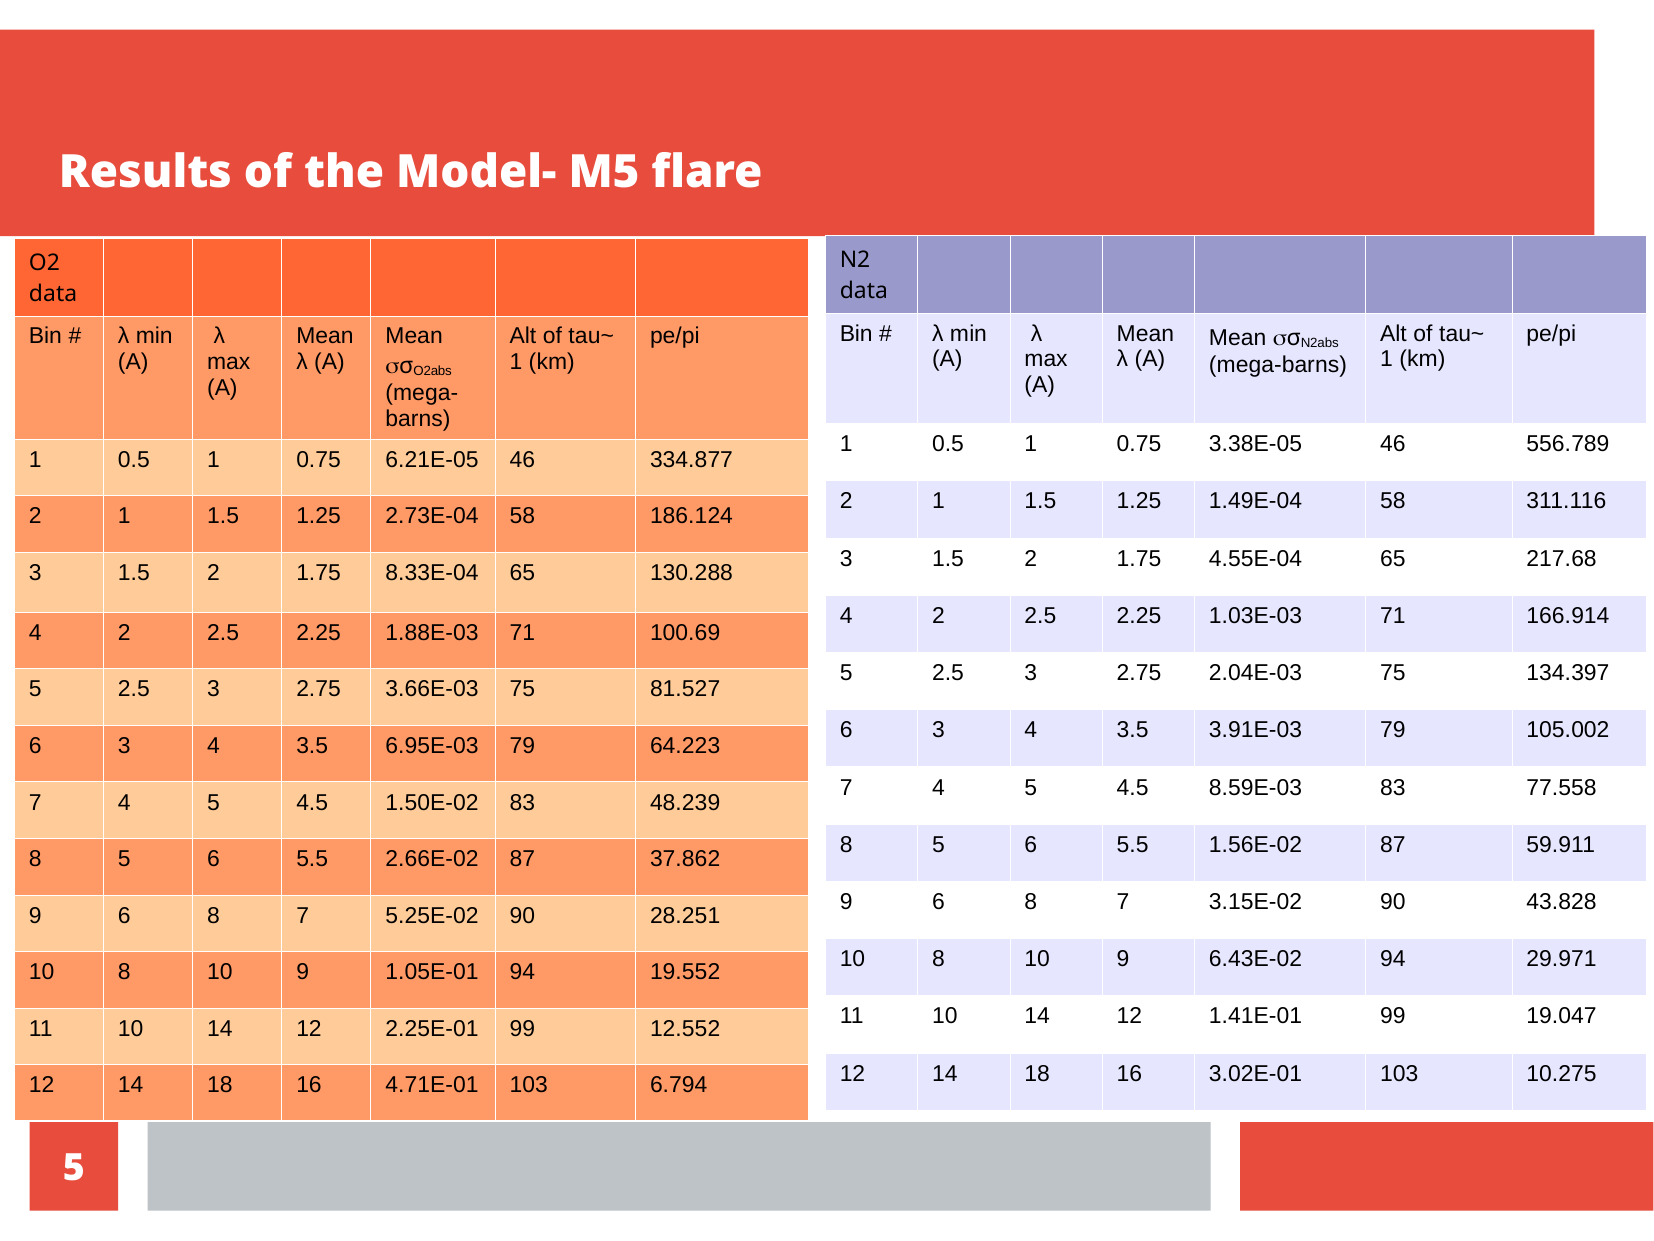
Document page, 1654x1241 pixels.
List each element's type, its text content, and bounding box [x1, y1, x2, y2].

table_cell 103 [496, 1065, 635, 1120]
table_cell 8 [1011, 882, 1102, 938]
table_cell 1.25 [1103, 481, 1194, 538]
table_cell 10 [918, 996, 1010, 1053]
table_cell pe/pi [636, 317, 808, 439]
table_cell 5 [826, 653, 917, 709]
table_cell 3 [918, 710, 1010, 766]
table_cell 3.38E-05 [1195, 424, 1365, 480]
table_cell 12 [1103, 996, 1194, 1053]
table_cell 4 [918, 767, 1010, 824]
table_cell 2 [918, 596, 1010, 652]
table_cell 2 [104, 613, 192, 668]
table_cell 79 [496, 726, 635, 781]
table_cell 1.05E-01 [371, 952, 495, 1008]
table_cell 94 [496, 952, 635, 1008]
table_cell 12.552 [636, 1009, 808, 1064]
table_cell 90 [496, 896, 635, 951]
table_cell 1.03E-03 [1195, 596, 1365, 652]
table_cell 6 [1011, 825, 1102, 881]
table_cell 3.91E-03 [1195, 710, 1365, 766]
table_cell 37.862 [636, 839, 808, 895]
table_cell 5 [15, 669, 103, 725]
table_cell 18 [1011, 1054, 1102, 1110]
table_cell 79 [1366, 710, 1512, 766]
table_cell 1.56E-02 [1195, 825, 1365, 881]
table_cell λ max (A) [1011, 314, 1102, 423]
table_cell 1.75 [1103, 539, 1194, 595]
table_cell 2 [193, 553, 281, 612]
table_cell 19.047 [1513, 996, 1646, 1053]
table_cell 3 [826, 539, 917, 595]
table_cell 2.5 [1011, 596, 1102, 652]
table_cell 14 [104, 1065, 192, 1120]
table_cell 4.71E-01 [371, 1065, 495, 1120]
table_header [1513, 236, 1646, 313]
table_cell 1.5 [918, 539, 1010, 595]
table_cell 11 [826, 996, 917, 1053]
table_header [918, 236, 1010, 313]
table_cell 3.66E-03 [371, 669, 495, 725]
table_cell 3.02E-01 [1195, 1054, 1365, 1110]
table_cell 9 [282, 952, 370, 1008]
table_cell 10 [1011, 939, 1102, 995]
table_cell 12 [282, 1009, 370, 1064]
table_cell 10 [15, 952, 103, 1008]
table_cell 9 [1103, 939, 1194, 995]
table_cell 65 [1366, 539, 1512, 595]
table_cell 5.5 [1103, 825, 1194, 881]
table_cell 4 [826, 596, 917, 652]
table_cell 7 [826, 767, 917, 824]
table_cell 1 [193, 440, 281, 495]
table_header [282, 239, 370, 316]
table_cell 5.25E-02 [371, 896, 495, 951]
table_cell Mean σN2abs (mega-barns) [1195, 314, 1365, 423]
table_cell 99 [496, 1009, 635, 1064]
table_cell 0.5 [104, 440, 192, 495]
table_cell 58 [1366, 481, 1512, 538]
table_cell 3 [193, 669, 281, 725]
table_cell 2.75 [1103, 653, 1194, 709]
table_cell 12 [15, 1065, 103, 1120]
table_cell Alt of tau~ 1 (km) [1366, 314, 1512, 423]
table_cell 6.794 [636, 1065, 808, 1120]
table_cell 3.5 [1103, 710, 1194, 766]
table_cell 1.41E-01 [1195, 996, 1365, 1053]
table_cell 2.66E-02 [371, 839, 495, 895]
table_cell 5 [193, 782, 281, 838]
table_cell 105.002 [1513, 710, 1646, 766]
table_cell 8 [193, 896, 281, 951]
table_cell 10.275 [1513, 1054, 1646, 1110]
table_cell 81.527 [636, 669, 808, 725]
table_cell 83 [496, 782, 635, 838]
table_cell 134.397 [1513, 653, 1646, 709]
table_cell λ min (A) [104, 317, 192, 439]
table_cell λ max (A) [193, 317, 281, 439]
table_cell 2.25 [282, 613, 370, 668]
table_cell 87 [1366, 825, 1512, 881]
table_cell 83 [1366, 767, 1512, 824]
table_cell λ min (A) [918, 314, 1010, 423]
table_header N2 data [826, 236, 917, 313]
title Results of the Model- M5 flare [59, 59, 1595, 207]
table_cell 6.43E-02 [1195, 939, 1365, 995]
table_cell 6.95E-03 [371, 726, 495, 781]
table_header [496, 239, 635, 316]
table_cell 10 [104, 1009, 192, 1064]
table_cell 1.88E-03 [371, 613, 495, 668]
table_cell 130.288 [636, 553, 808, 612]
table_cell 2 [826, 481, 917, 538]
table_cell 3 [1011, 653, 1102, 709]
table_cell 71 [496, 613, 635, 668]
table_cell Mean λ (A) [282, 317, 370, 439]
table_cell 2.25E-01 [371, 1009, 495, 1064]
table_cell 11 [15, 1009, 103, 1064]
table_cell 64.223 [636, 726, 808, 781]
table_cell 18 [193, 1065, 281, 1120]
table_cell pe/pi [1513, 314, 1646, 423]
table_cell 77.558 [1513, 767, 1646, 824]
table_cell 16 [1103, 1054, 1194, 1110]
table_header [193, 239, 281, 316]
table_cell 166.914 [1513, 596, 1646, 652]
table_cell 103 [1366, 1054, 1512, 1110]
table_header [104, 239, 192, 316]
table_cell Bin # [15, 317, 103, 439]
table_cell 29.971 [1513, 939, 1646, 995]
table_cell Bin # [826, 314, 917, 423]
table_cell 2.5 [193, 613, 281, 668]
table_cell 6 [193, 839, 281, 895]
table_cell 46 [496, 440, 635, 495]
table_cell 217.68 [1513, 539, 1646, 595]
table_header [636, 239, 808, 316]
table_cell 4 [1011, 710, 1102, 766]
table_cell 7 [1103, 882, 1194, 938]
table_cell 9 [15, 896, 103, 951]
table_cell 5 [1011, 767, 1102, 824]
table_header [1011, 236, 1102, 313]
table_cell 10 [826, 939, 917, 995]
table_cell 1.49E-04 [1195, 481, 1365, 538]
table_cell 3.15E-02 [1195, 882, 1365, 938]
table_cell 1 [826, 424, 917, 480]
table_cell 14 [1011, 996, 1102, 1053]
table_cell 5 [104, 839, 192, 895]
table_cell 10 [193, 952, 281, 1008]
table_cell 3.5 [282, 726, 370, 781]
table_cell 4.55E-04 [1195, 539, 1365, 595]
table_cell 0.5 [918, 424, 1010, 480]
table_cell 3 [104, 726, 192, 781]
table_cell 1.25 [282, 496, 370, 552]
table_cell 9 [826, 882, 917, 938]
table_header [371, 239, 495, 316]
table_cell 5 [918, 825, 1010, 881]
table_cell 2.73E-04 [371, 496, 495, 552]
table_cell 1.50E-02 [371, 782, 495, 838]
table_cell 100.69 [636, 613, 808, 668]
table_cell 2.04E-03 [1195, 653, 1365, 709]
table_cell 311.116 [1513, 481, 1646, 538]
table_cell 2.75 [282, 669, 370, 725]
table_cell 71 [1366, 596, 1512, 652]
table_cell 14 [193, 1009, 281, 1064]
table_cell 1 [1011, 424, 1102, 480]
table_cell 186.124 [636, 496, 808, 552]
table_cell 1.75 [282, 553, 370, 612]
table_cell 43.828 [1513, 882, 1646, 938]
table_cell 7 [15, 782, 103, 838]
table_cell 2 [15, 496, 103, 552]
table_cell 14 [918, 1054, 1010, 1110]
table_cell 8 [826, 825, 917, 881]
table_cell 94 [1366, 939, 1512, 995]
table_cell 2.5 [918, 653, 1010, 709]
table_cell 6 [918, 882, 1010, 938]
table_cell 0.75 [282, 440, 370, 495]
table_cell Mean λ (A) [1103, 314, 1194, 423]
table_cell 5.5 [282, 839, 370, 895]
table_cell 8.59E-03 [1195, 767, 1365, 824]
table_cell 1 [15, 440, 103, 495]
table_cell 6 [104, 896, 192, 951]
table_cell 4.5 [282, 782, 370, 838]
table_cell 16 [282, 1065, 370, 1120]
table_cell 3 [15, 553, 103, 612]
table_cell 4 [104, 782, 192, 838]
table_cell 6 [826, 710, 917, 766]
table_cell 19.552 [636, 952, 808, 1008]
table_cell 58 [496, 496, 635, 552]
table_cell 1 [918, 481, 1010, 538]
table_cell 99 [1366, 996, 1512, 1053]
table_cell Mean σO2abs (mega-barns) [371, 317, 495, 439]
table_cell 1.5 [104, 553, 192, 612]
table_header O2 data [15, 239, 103, 316]
table_cell 6.21E-05 [371, 440, 495, 495]
table_cell 7 [282, 896, 370, 951]
table_cell 556.789 [1513, 424, 1646, 480]
table_cell 1 [104, 496, 192, 552]
table_header [1195, 236, 1365, 313]
table_cell 48.239 [636, 782, 808, 838]
table_cell 8 [918, 939, 1010, 995]
table_cell 8 [15, 839, 103, 895]
table_cell 8 [104, 952, 192, 1008]
table_cell 6 [15, 726, 103, 781]
table_cell Alt of tau~ 1 (km) [496, 317, 635, 439]
table_cell 4 [15, 613, 103, 668]
table_cell 65 [496, 553, 635, 612]
table_cell 59.911 [1513, 825, 1646, 881]
table_cell 46 [1366, 424, 1512, 480]
table_header [1366, 236, 1512, 313]
table_cell 2 [1011, 539, 1102, 595]
table_header [1103, 236, 1194, 313]
table_cell 28.251 [636, 896, 808, 951]
table_cell 12 [826, 1054, 917, 1110]
table_cell 75 [496, 669, 635, 725]
table_cell 87 [496, 839, 635, 895]
table_cell 1.5 [193, 496, 281, 552]
table_cell 8.33E-04 [371, 553, 495, 612]
table_cell 90 [1366, 882, 1512, 938]
table_cell 2.5 [104, 669, 192, 725]
table_cell 2.25 [1103, 596, 1194, 652]
table_cell 75 [1366, 653, 1512, 709]
table_cell 4 [193, 726, 281, 781]
table_cell 334.877 [636, 440, 808, 495]
table_cell 0.75 [1103, 424, 1194, 480]
table_cell 1.5 [1011, 481, 1102, 538]
table_cell 4.5 [1103, 767, 1194, 824]
